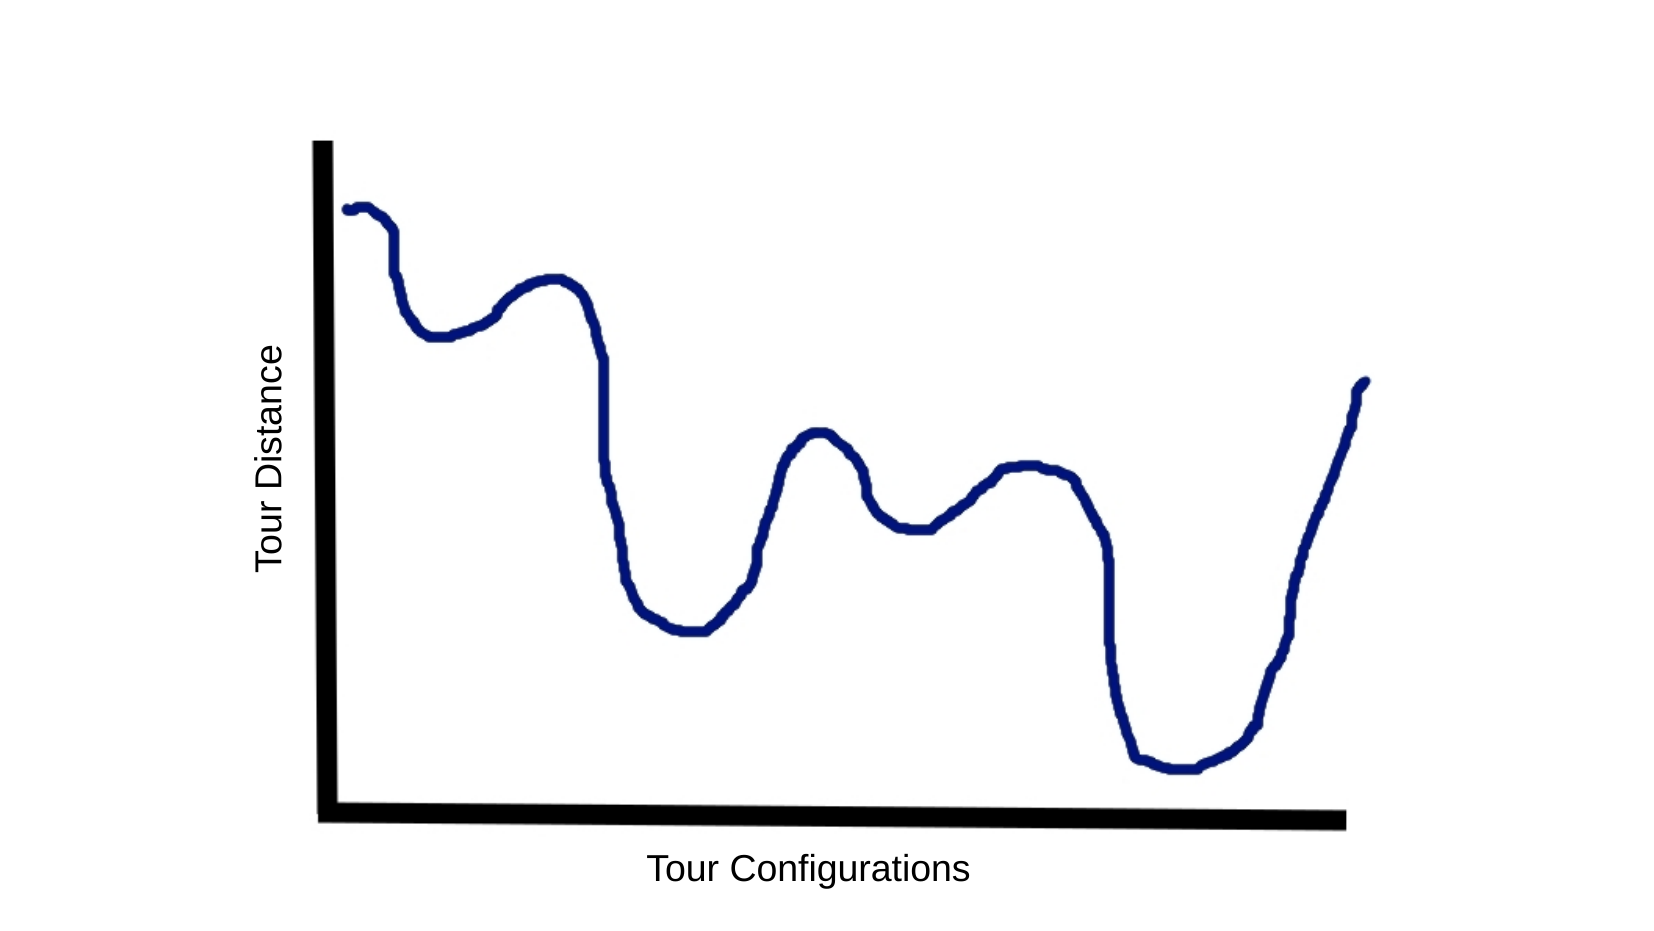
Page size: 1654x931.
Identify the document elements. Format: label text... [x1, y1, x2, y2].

text_box Tour Distance [240, 330, 297, 589]
text_box Tour Configurations [631, 840, 1051, 898]
picture [298, 119, 1381, 841]
